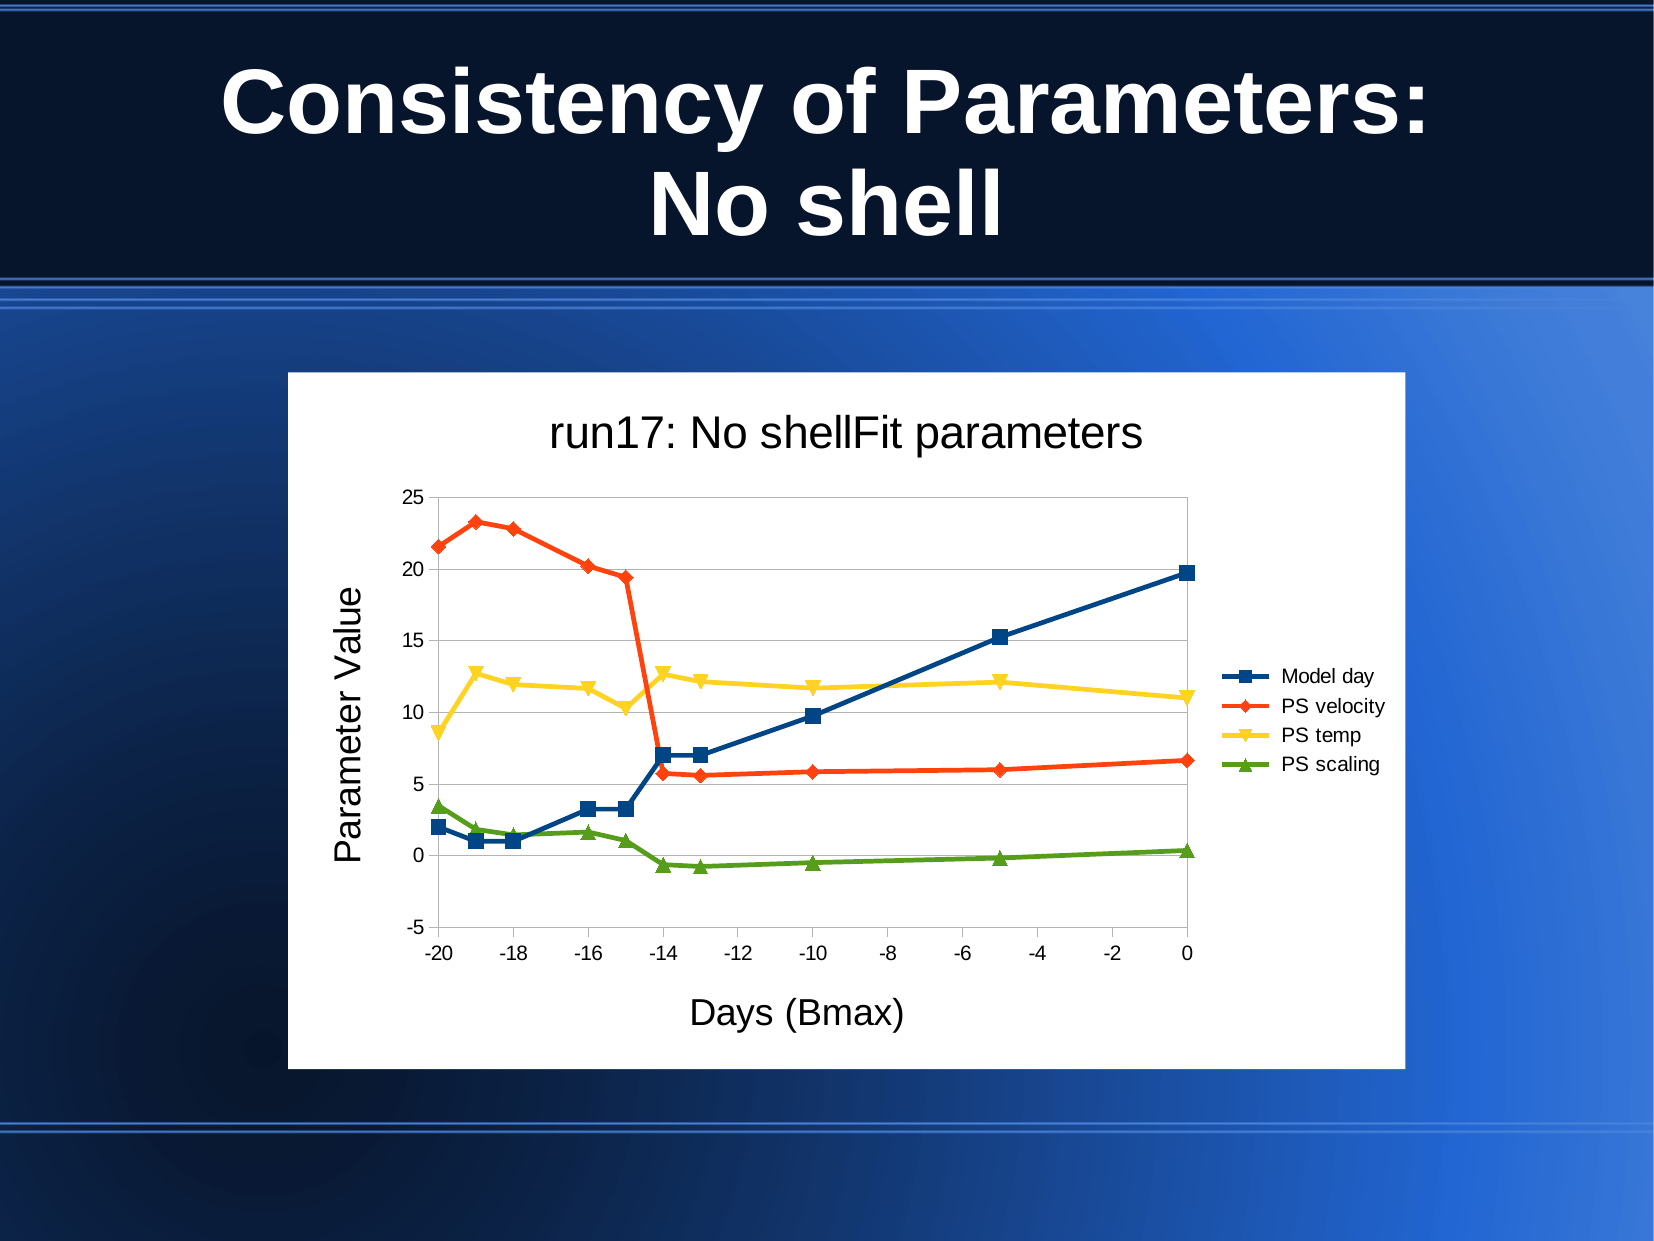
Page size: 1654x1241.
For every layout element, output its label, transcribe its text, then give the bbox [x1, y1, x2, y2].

title Consistency of Parameters: No shell [82, 49, 1571, 257]
picture [0, 0, 1654, 1241]
chart [288, 372, 1406, 1070]
